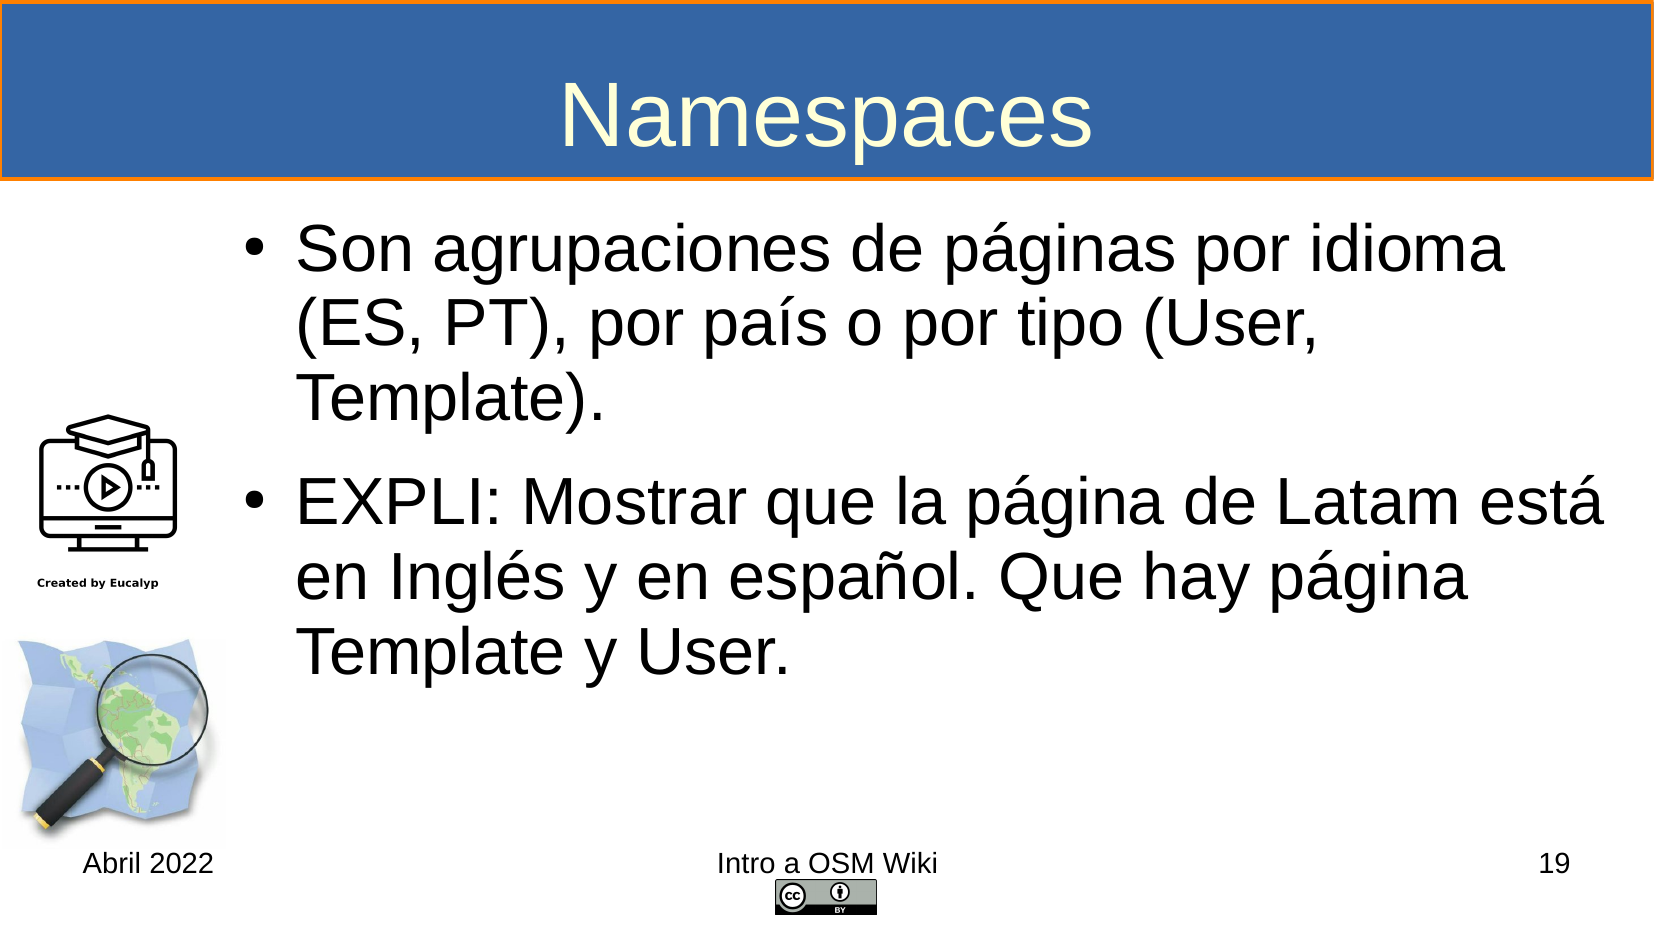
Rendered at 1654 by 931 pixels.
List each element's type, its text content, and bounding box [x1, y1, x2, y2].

picture [0, 623, 226, 849]
list Son agrupaciones de páginas por idioma (ES, PT), por país o por tipo (User, Template). EXPLI: Mostrar que la página de Latam está en Inglés y en español. Que hay página Template y User. [225, 210, 1609, 751]
picture [19, 412, 197, 589]
picture [775, 879, 877, 915]
title Namespaces [82, 37, 1571, 193]
